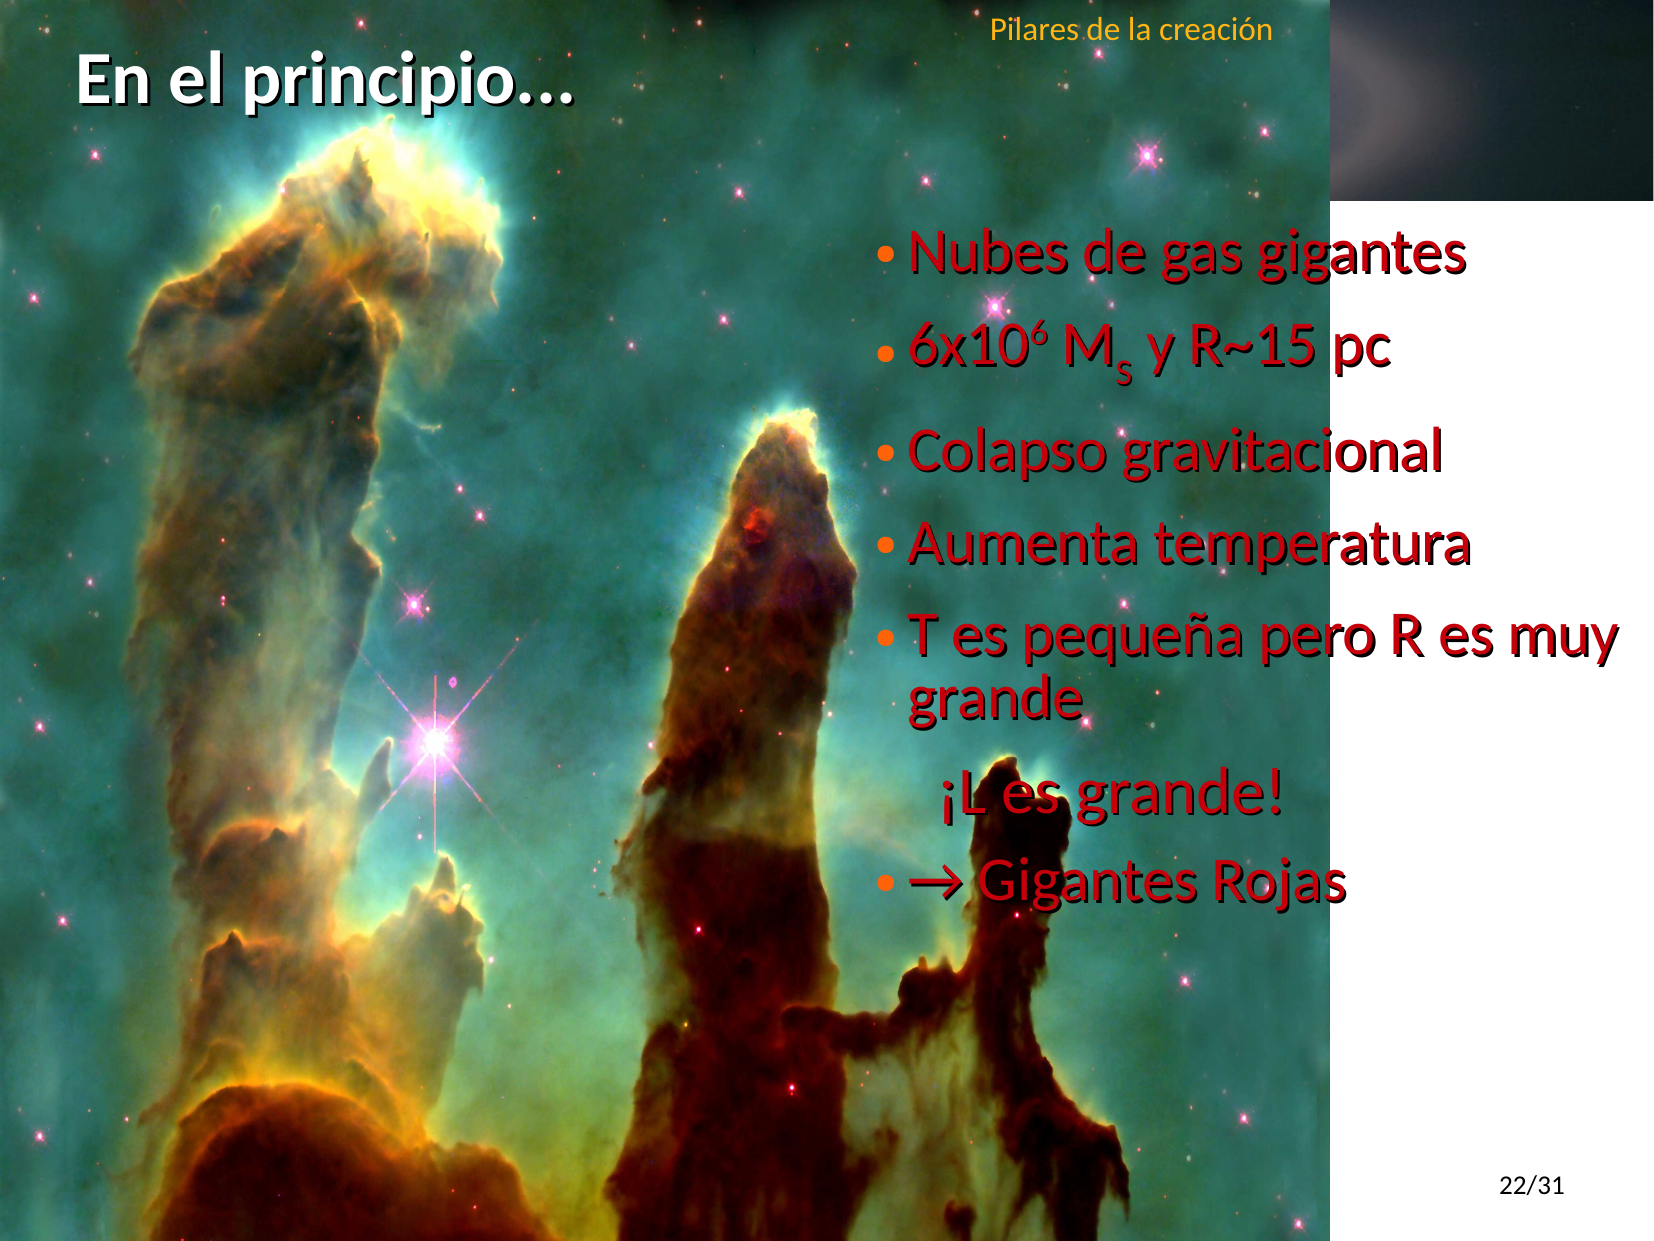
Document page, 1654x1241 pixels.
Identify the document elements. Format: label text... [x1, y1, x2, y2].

title En el principio... [75, 19, 1564, 151]
list Nubes de gas gigantes 6x106 MS y R~15 pc Colapso gravitacional Aumenta temperatura T es pequeña pero R es muy grande ¡L es grande! → Gigantes Rojas [845, 224, 1651, 1141]
text_box Pilares de la creación [975, 8, 1324, 57]
picture [0, 0, 1654, 1241]
